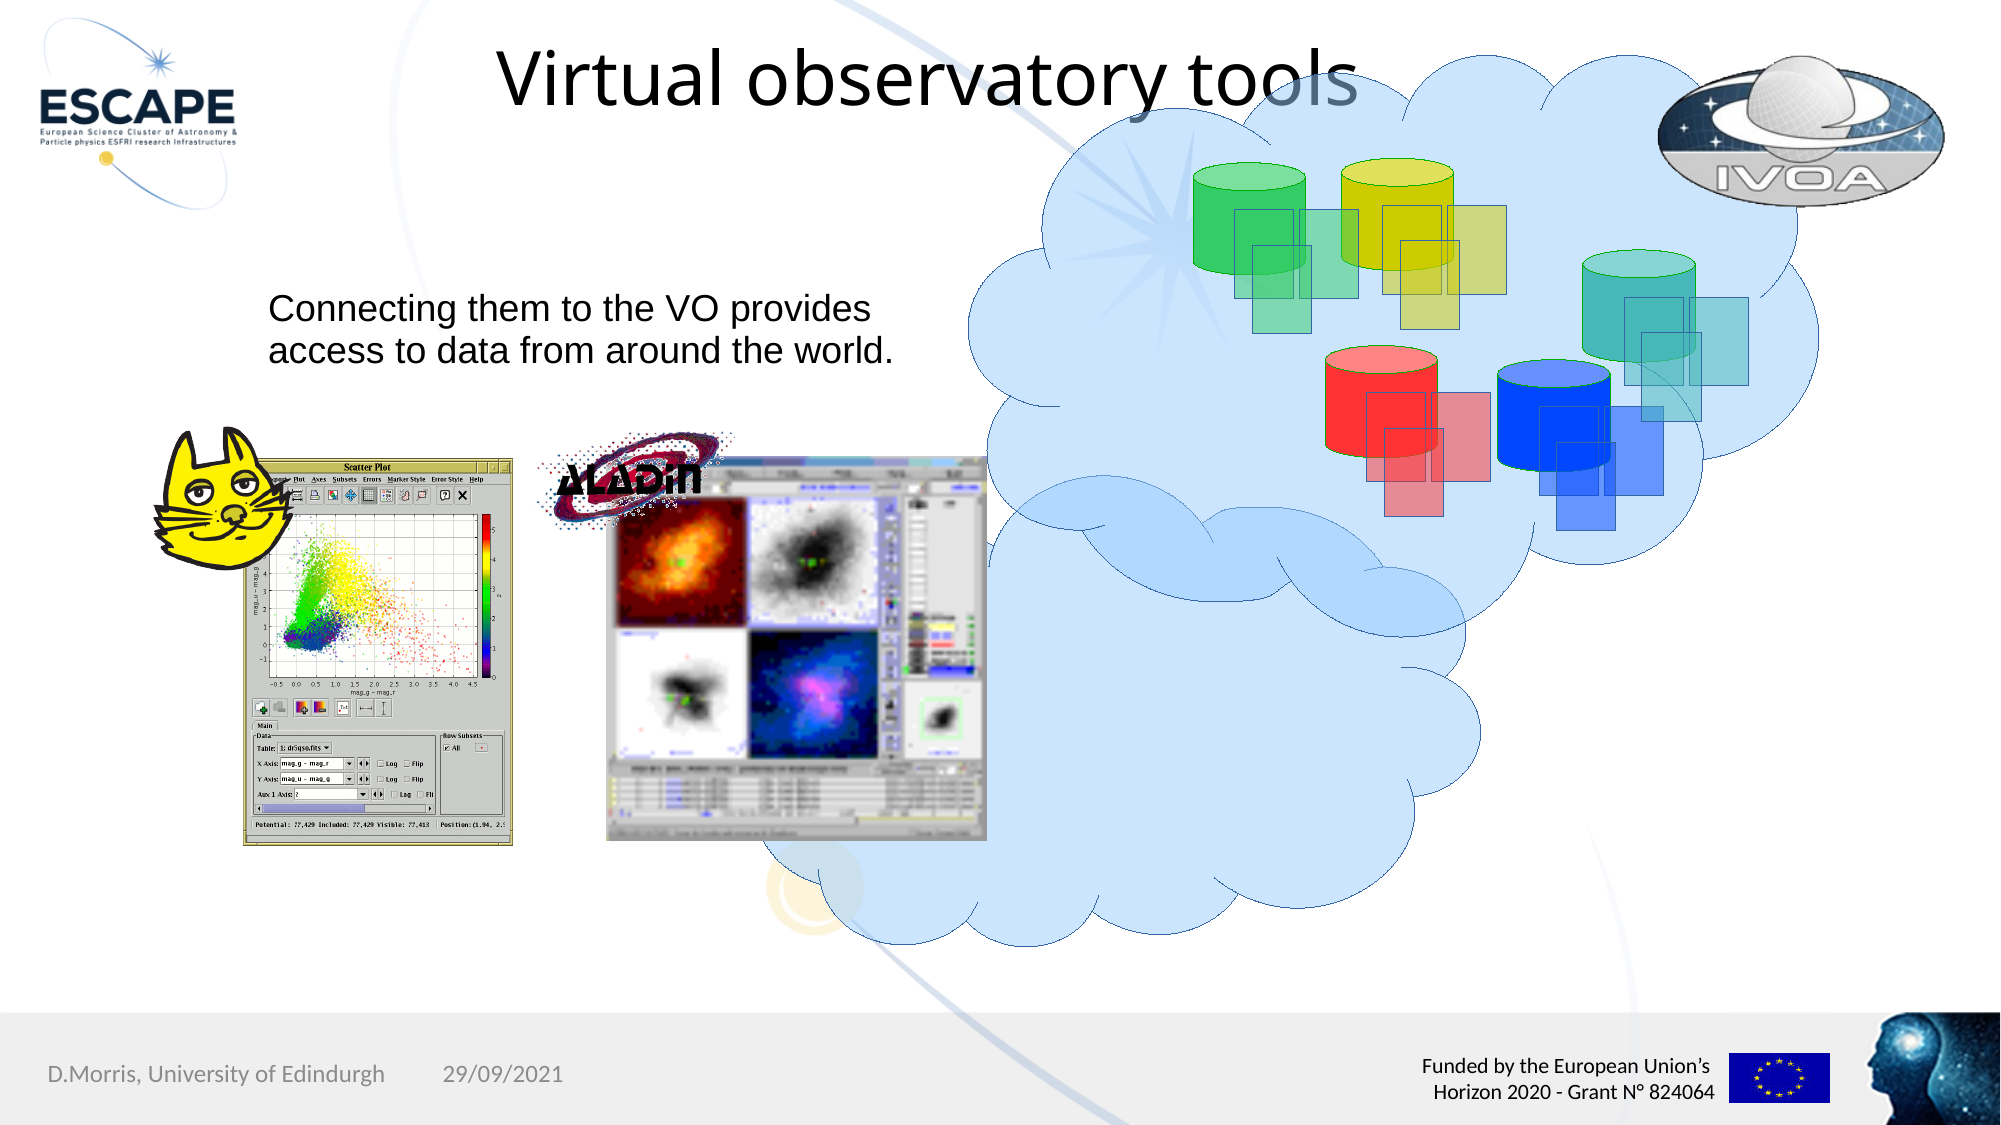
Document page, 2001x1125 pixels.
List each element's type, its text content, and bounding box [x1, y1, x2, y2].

picture [0, 0, 2001, 1125]
title Virtual observatory tools [481, 11, 1519, 150]
text_box Connecting them to the VO provides access to data from around the world. [253, 279, 910, 379]
slide_number 29/09/2021 [427, 1042, 684, 1103]
text_box [763, 55, 1819, 947]
footer D.Morris, University of Edindurgh [32, 1042, 414, 1103]
